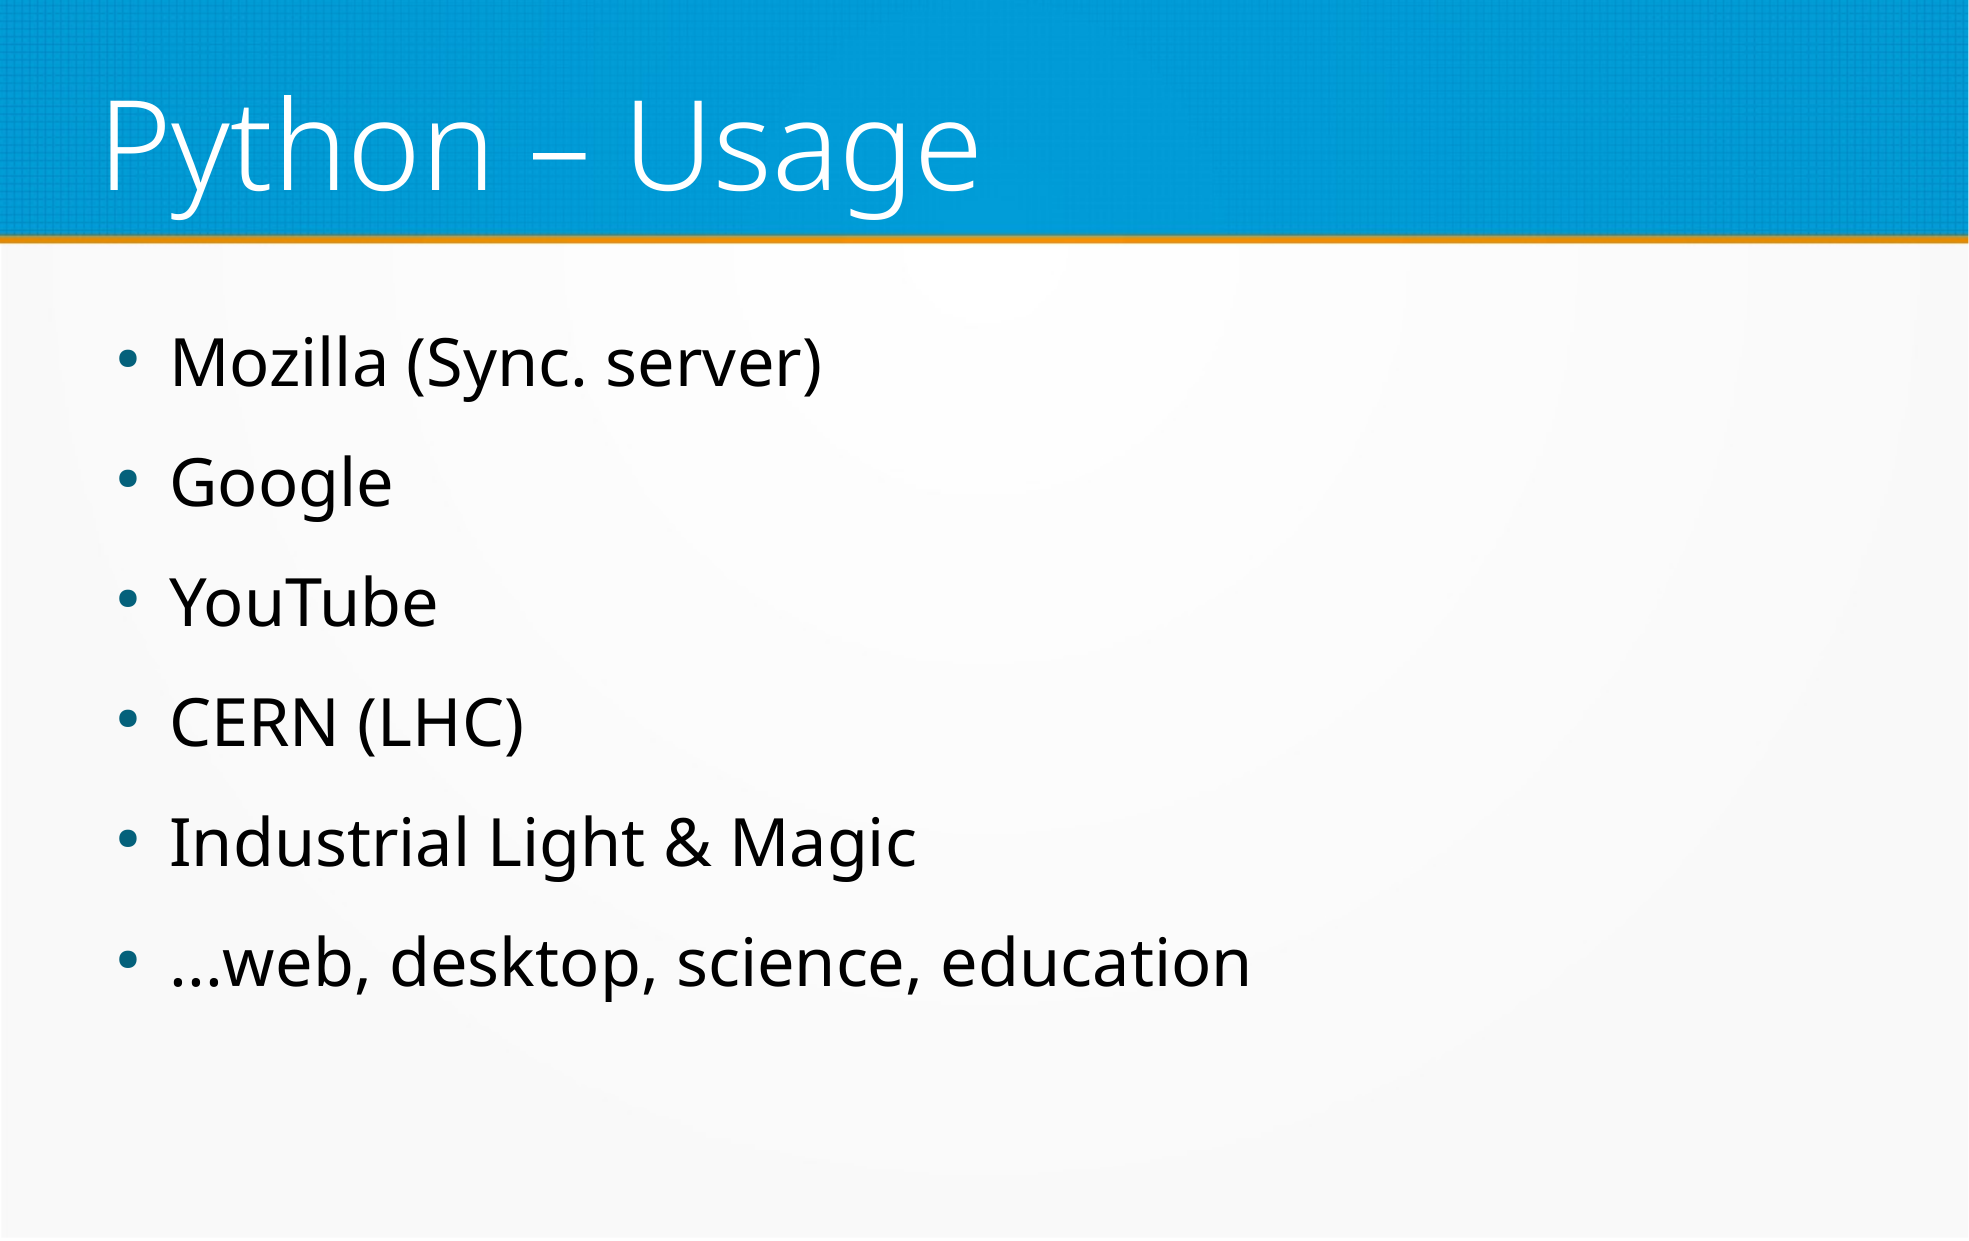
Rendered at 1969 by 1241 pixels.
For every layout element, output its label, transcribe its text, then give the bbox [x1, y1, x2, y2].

list Mozilla (Sync. server) Google YouTube CERN (LHC) Industrial Light & Magic ...web, desktop, science, education [98, 315, 1861, 1081]
title Python – Usage [98, 19, 1870, 227]
picture [0, 233, 1969, 1241]
